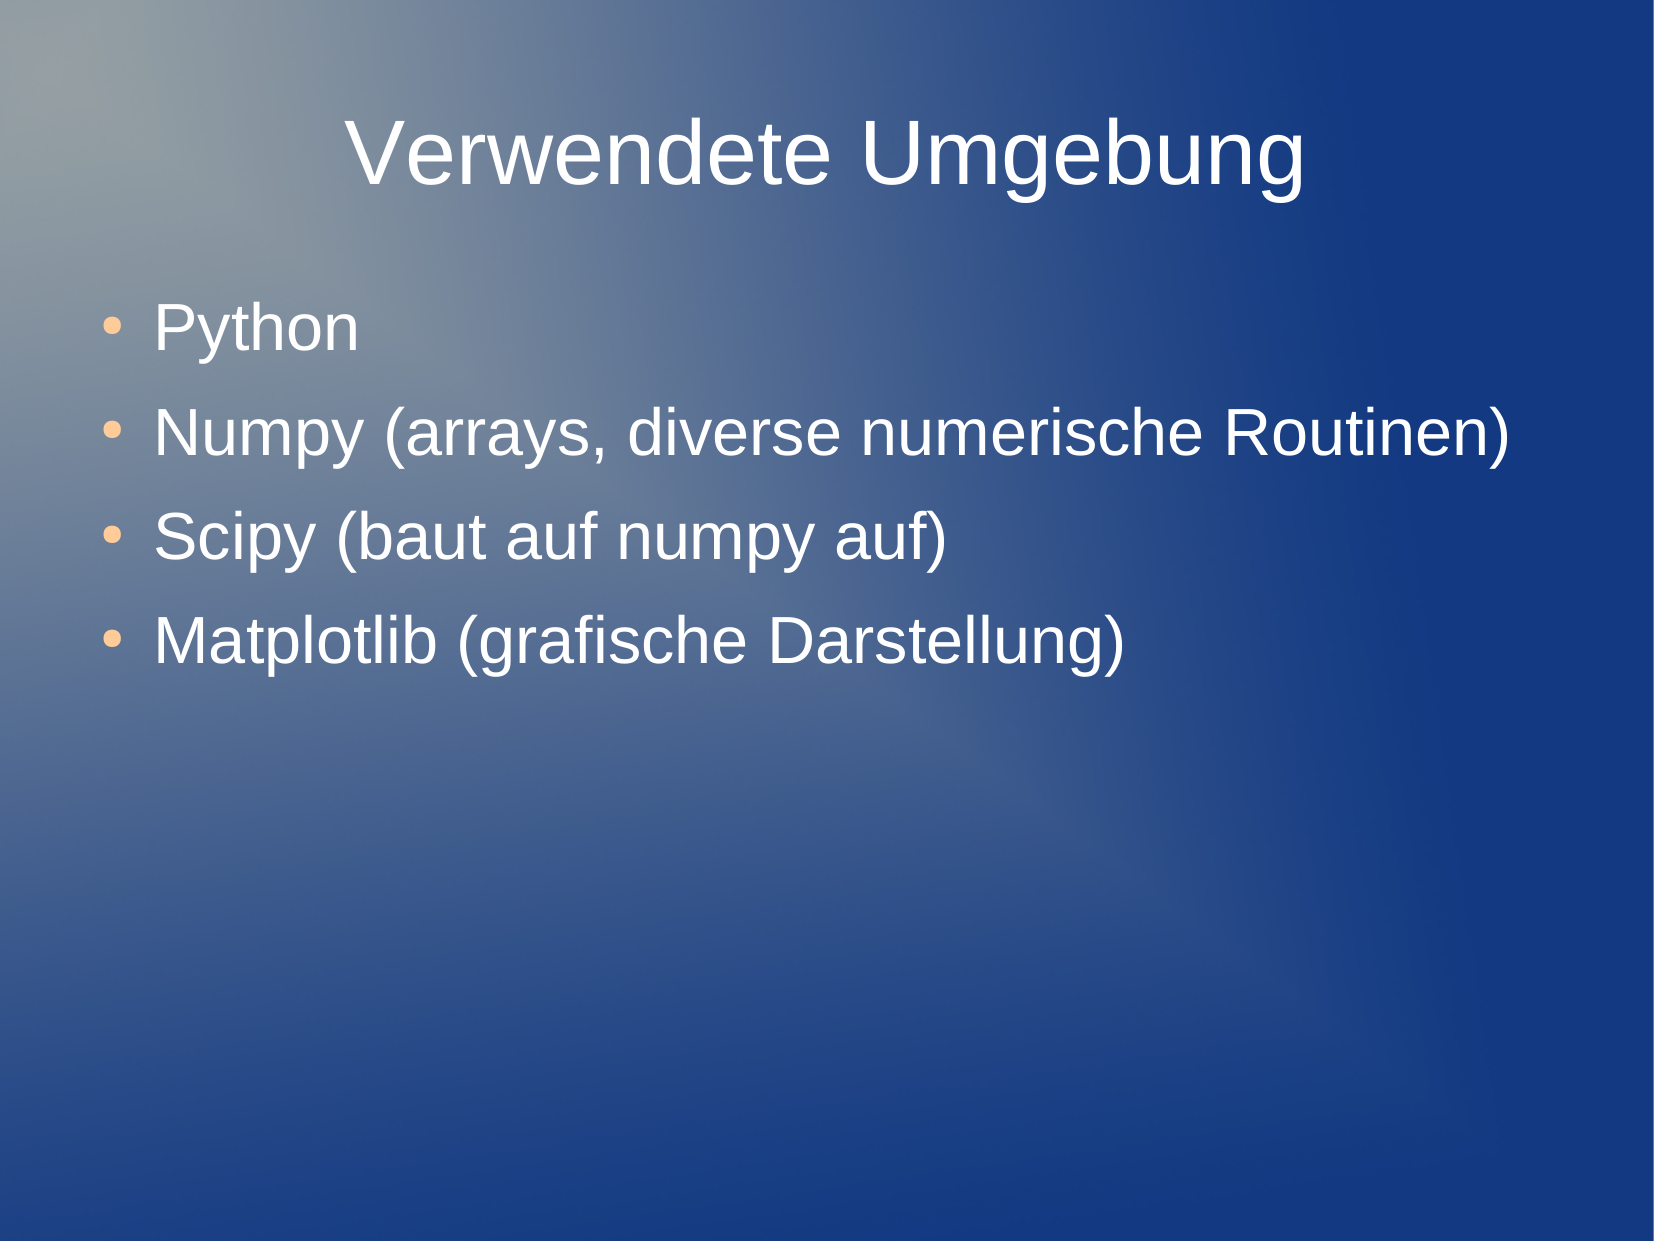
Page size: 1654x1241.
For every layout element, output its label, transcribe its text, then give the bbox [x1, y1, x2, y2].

list Python Numpy (arrays, diverse numerische Routinen) Scipy (baut auf numpy auf) Matplotlib (grafische Darstellung) [82, 290, 1571, 1094]
picture [0, 0, 1654, 1241]
title Verwendete Umgebung [82, 56, 1571, 250]
